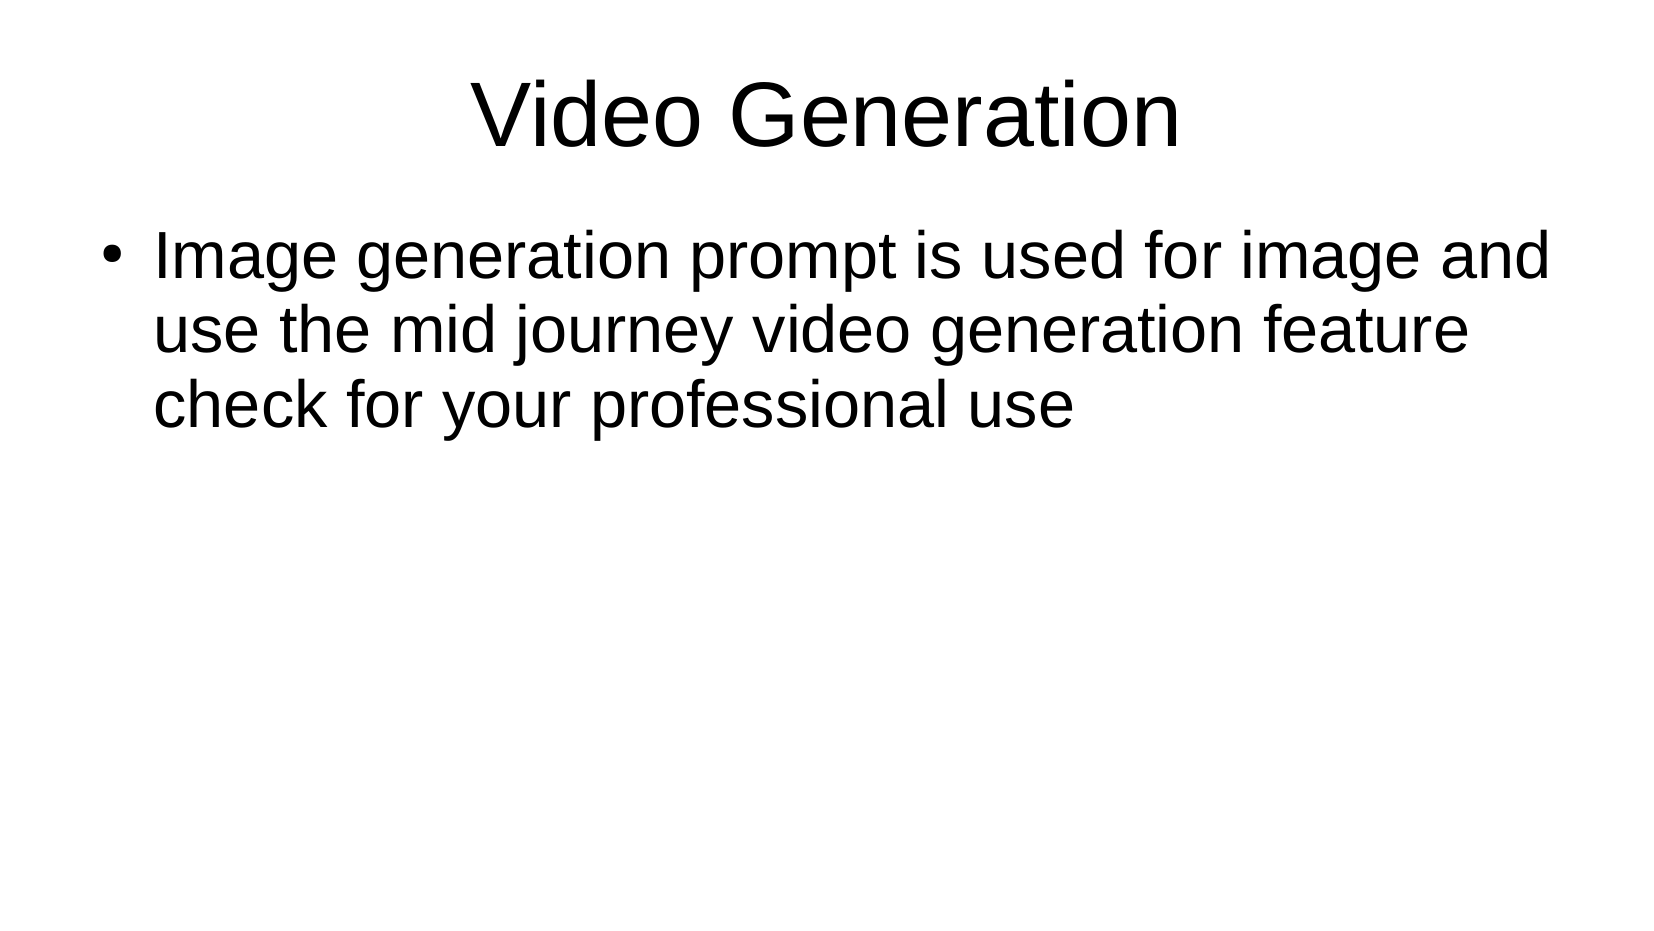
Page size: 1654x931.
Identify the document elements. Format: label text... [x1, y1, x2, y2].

list Image generation prompt is used for image and use the mid journey video generation feature check for your professional use [82, 217, 1571, 758]
title Video Generation [82, 37, 1571, 193]
